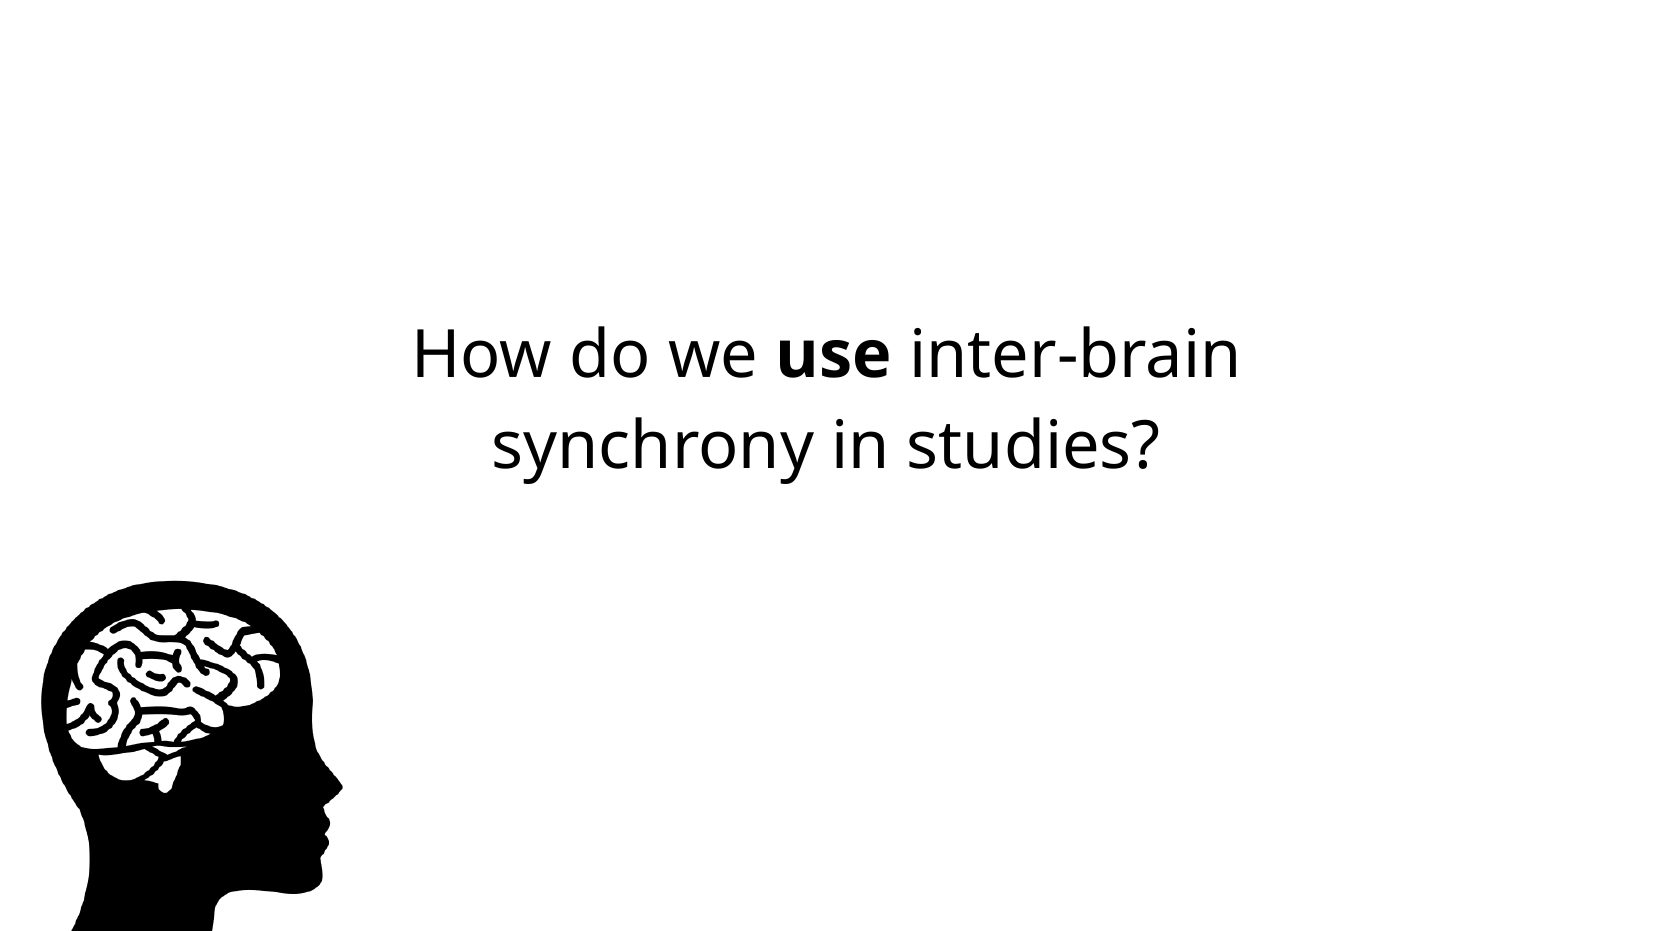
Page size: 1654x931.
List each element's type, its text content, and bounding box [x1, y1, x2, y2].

subtitle How do we use inter-brain synchrony in studies? [82, 37, 1571, 757]
picture [0, 445, 500, 931]
